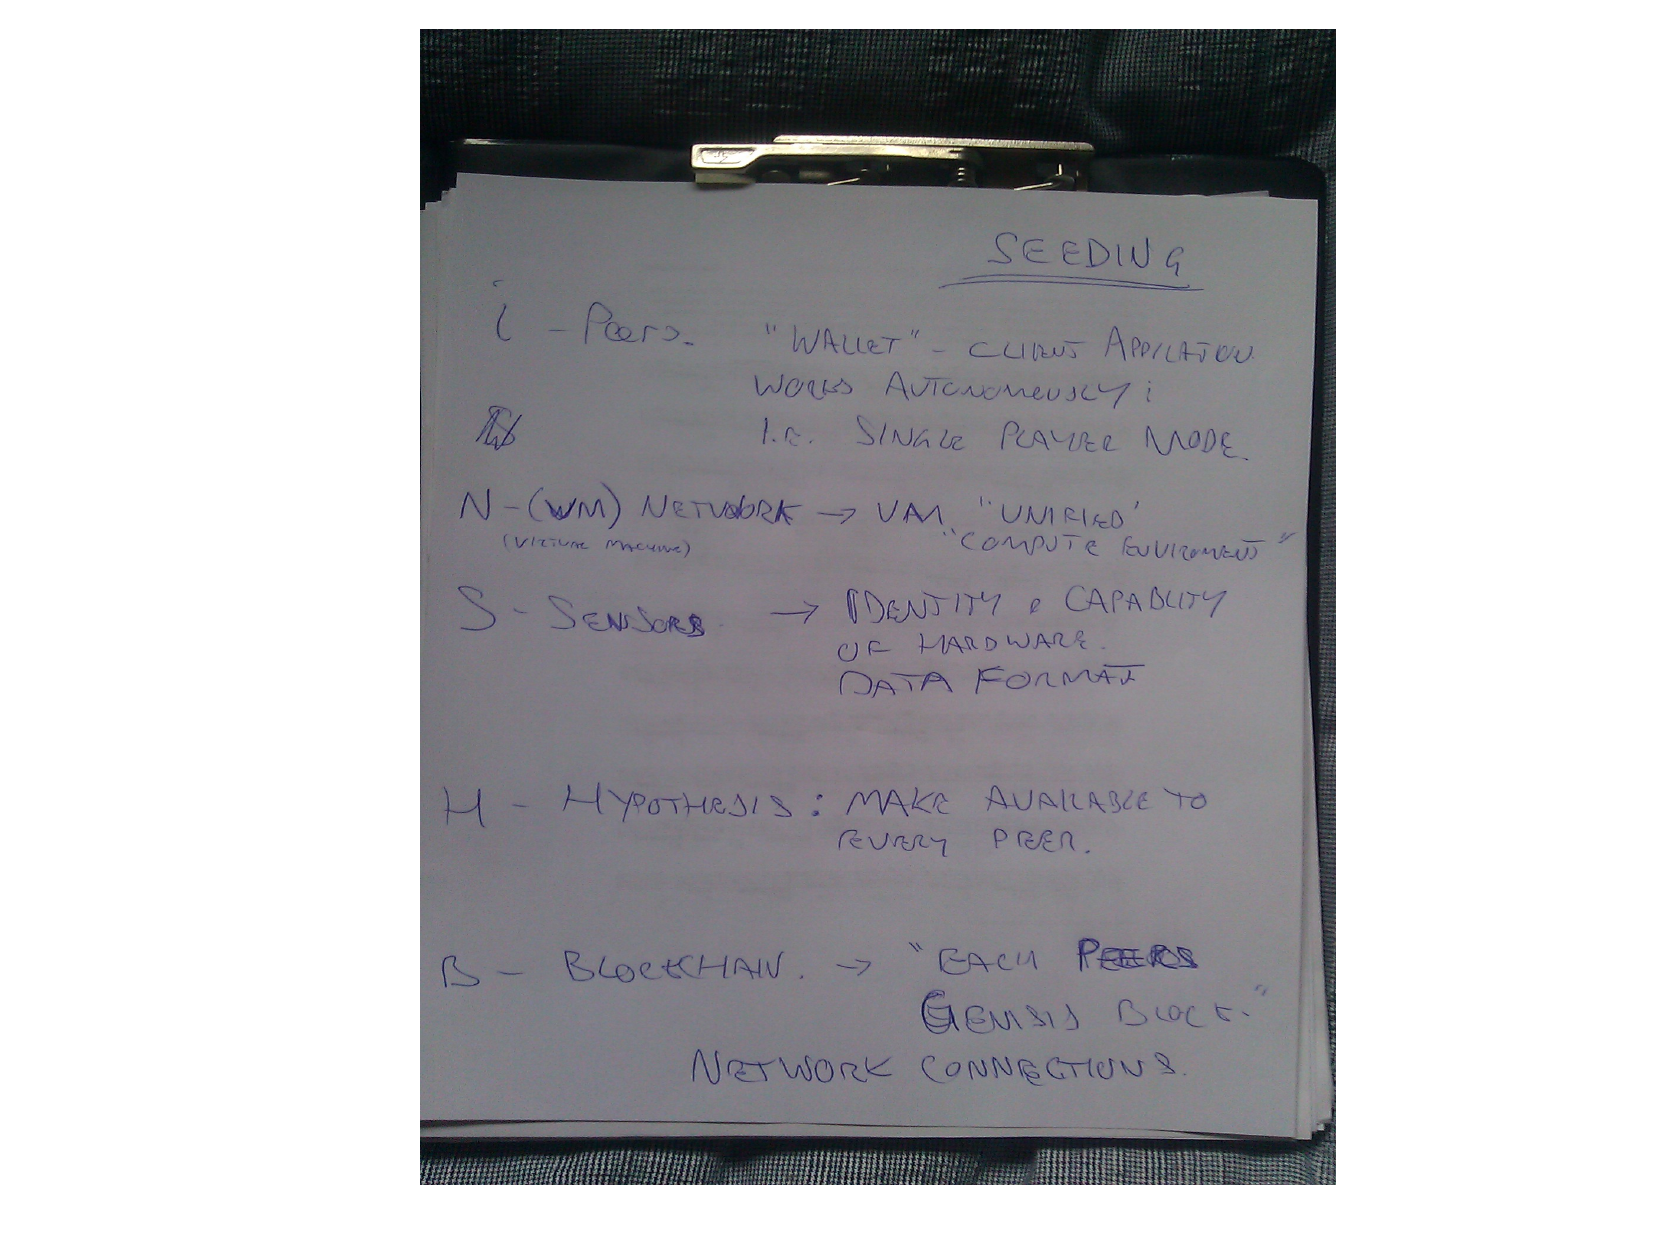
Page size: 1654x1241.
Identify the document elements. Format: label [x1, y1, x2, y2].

picture [420, 29, 1336, 1186]
